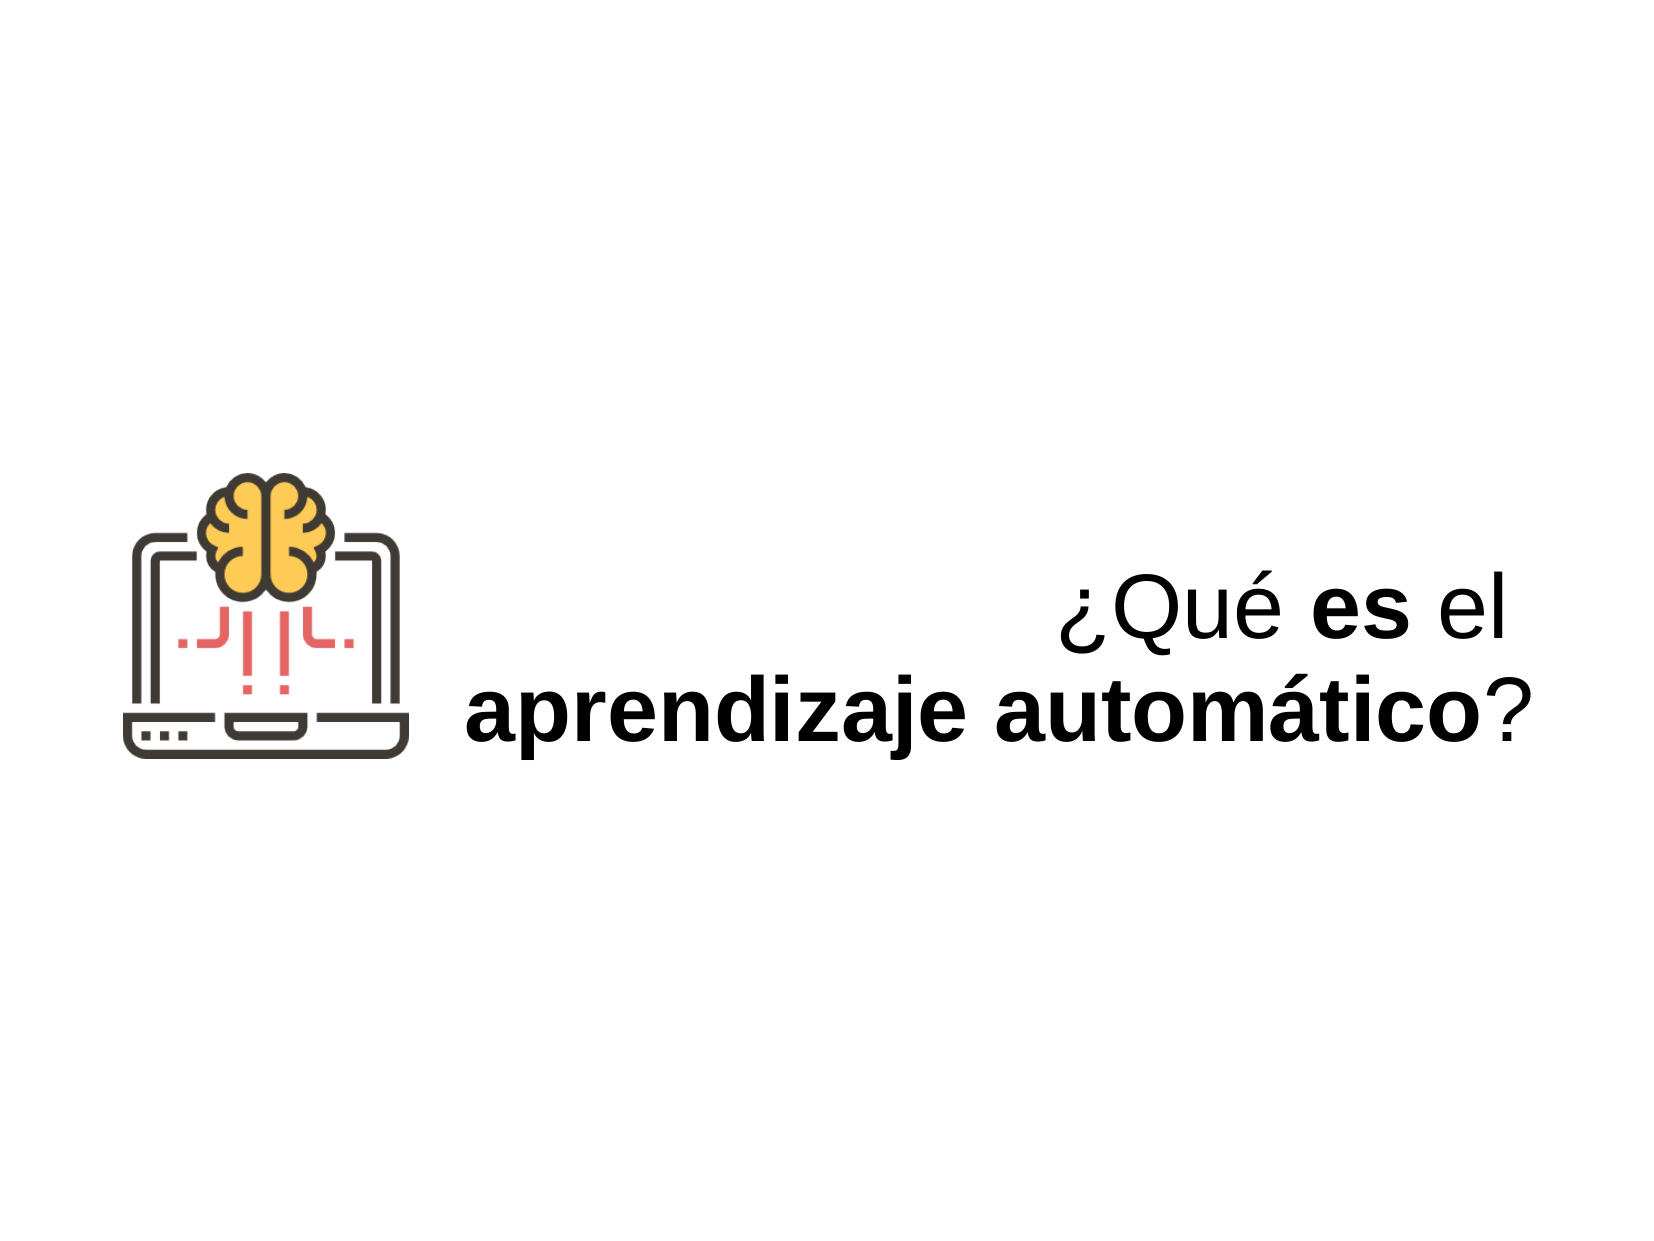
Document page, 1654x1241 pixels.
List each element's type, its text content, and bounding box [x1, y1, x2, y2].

title ¿Qué es el aprendizaje automático? [376, 554, 1535, 762]
picture [123, 473, 409, 759]
